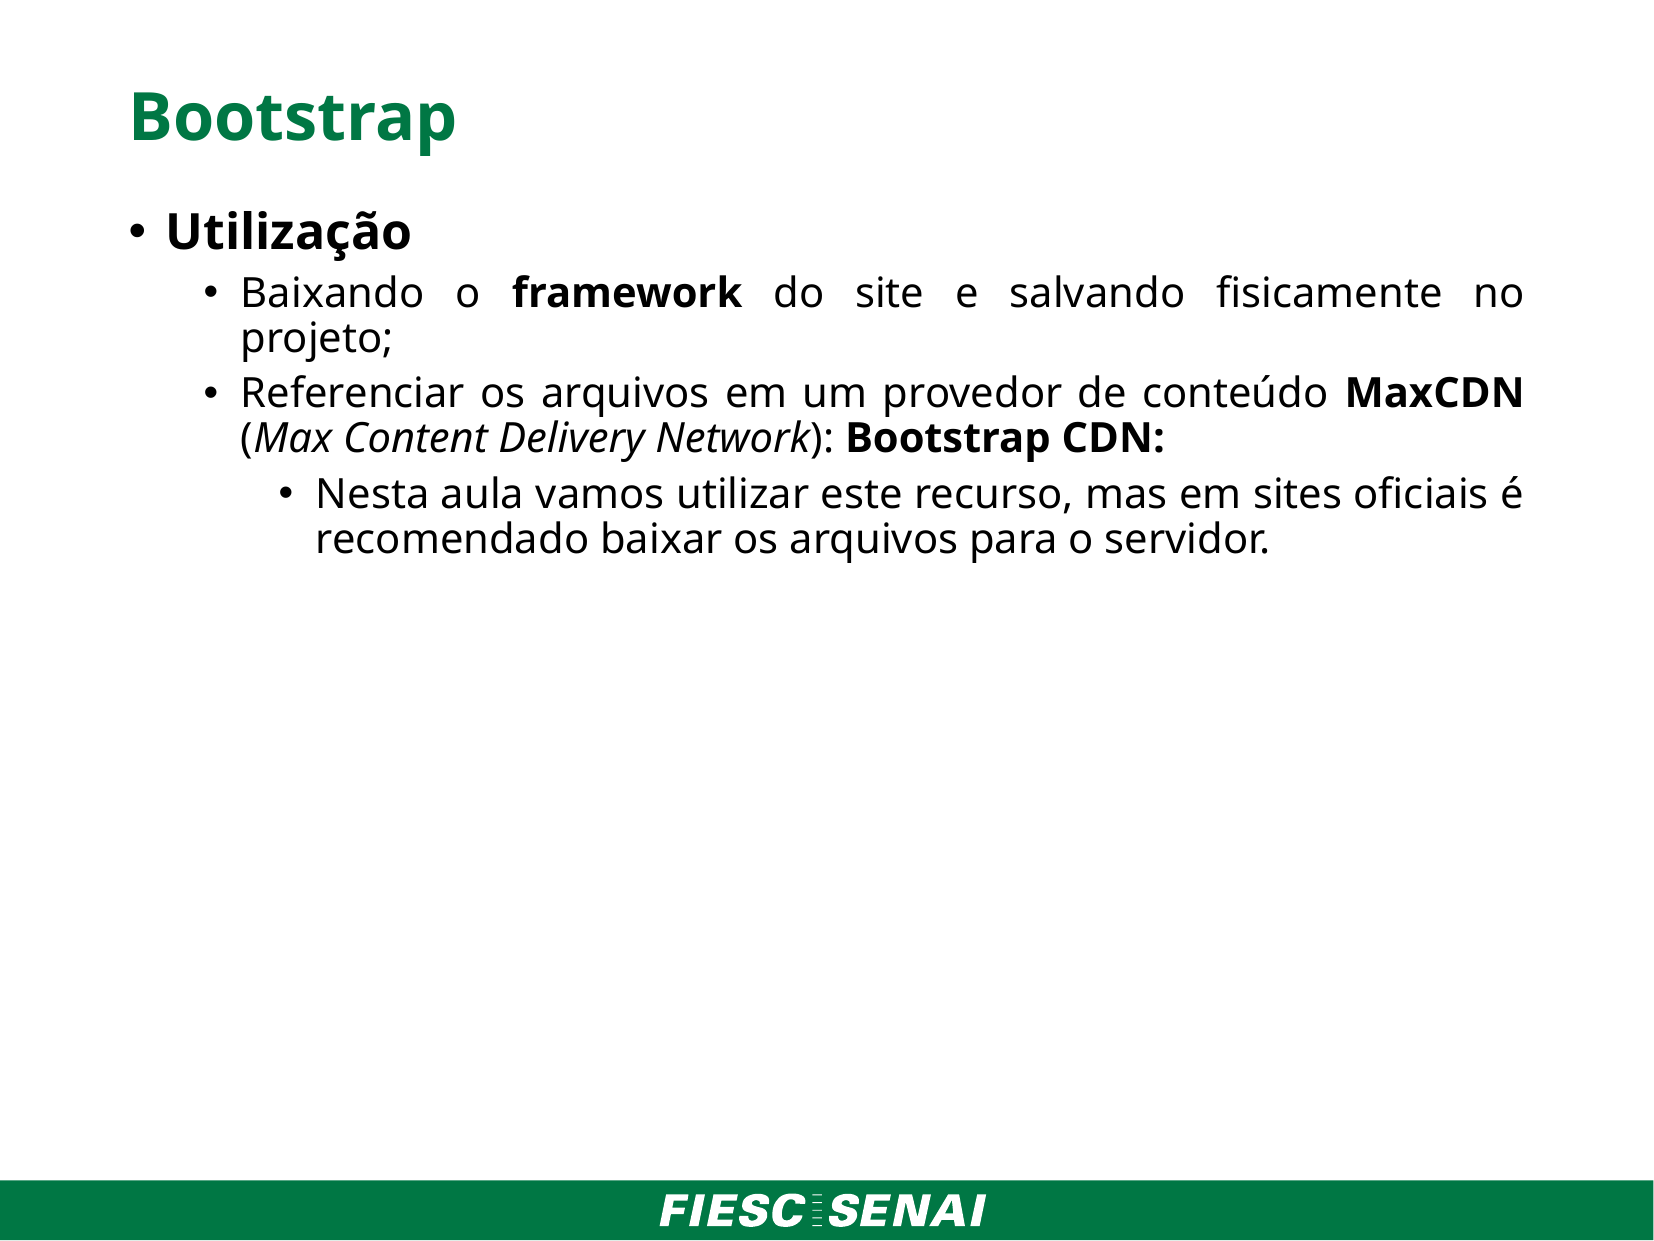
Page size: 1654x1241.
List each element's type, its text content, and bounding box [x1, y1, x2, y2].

text_box Bootstrap [113, 39, 1540, 200]
text_box Utilização Baixando o framework do site e salvando fisicamente no projeto; Referenciar os arquivos em um provedor de conteúdo MaxCDN (Max Content Delivery Network): Bootstrap CDN: Nesta aula vamos utilizar este recurso, mas em sites oficiais é recomendado baixar os arquivos para o servidor. [113, 200, 1540, 1117]
